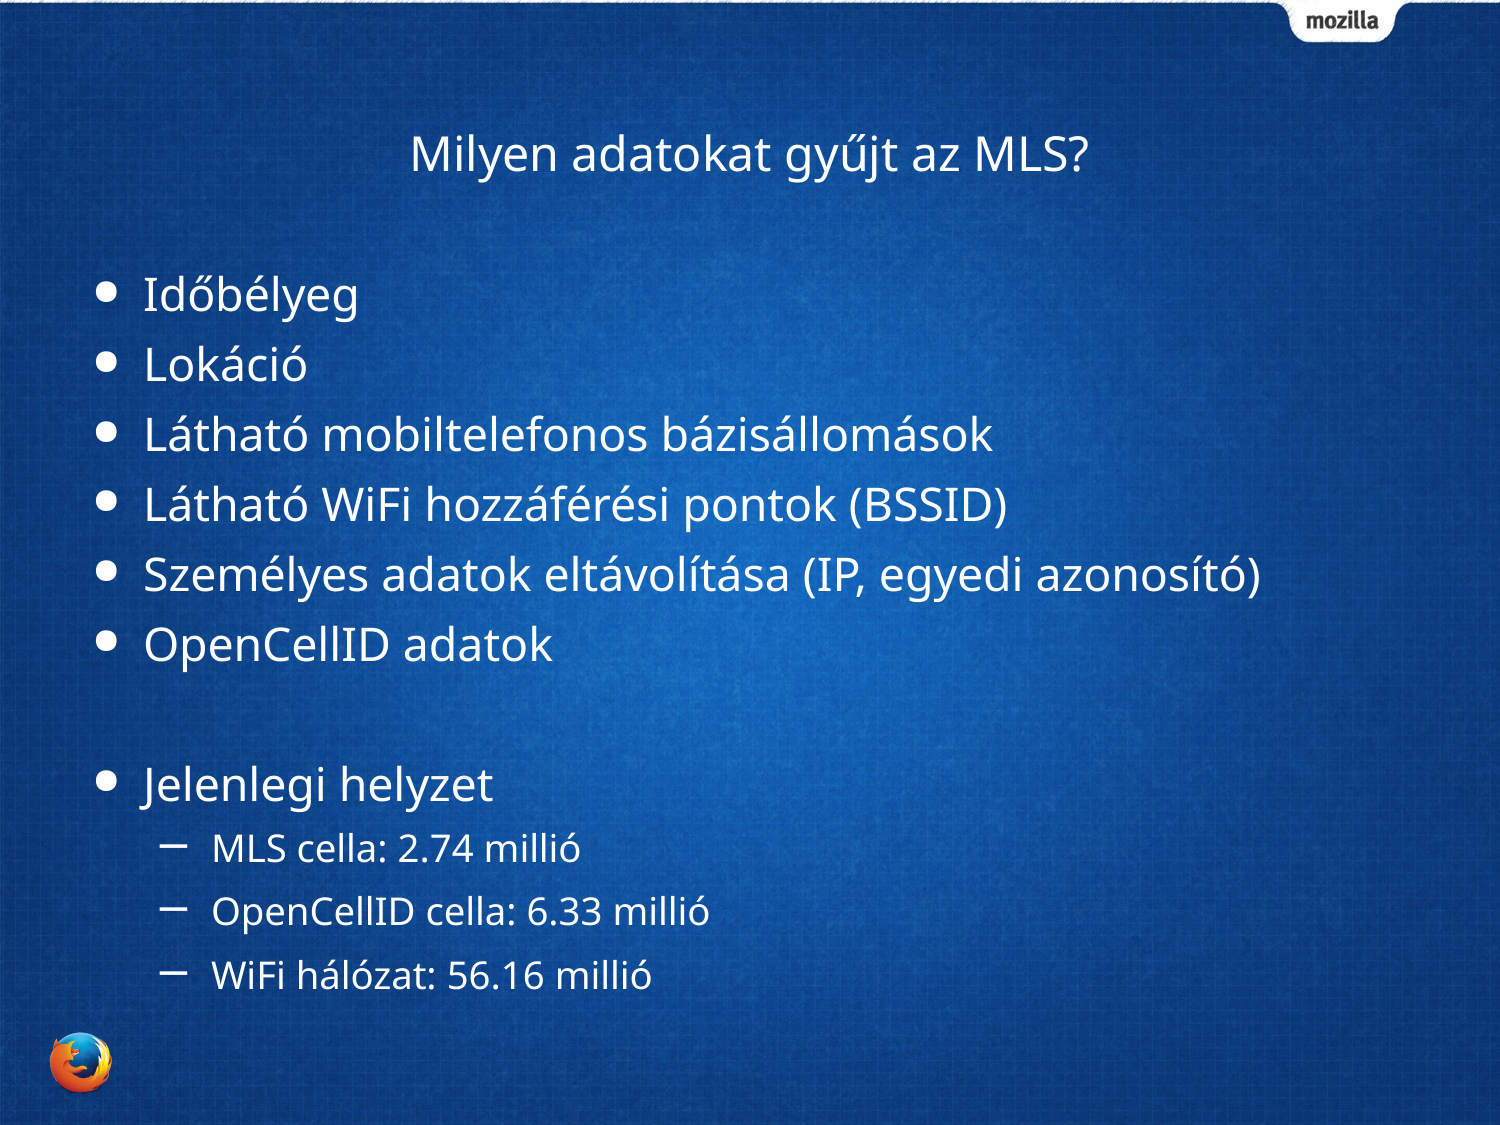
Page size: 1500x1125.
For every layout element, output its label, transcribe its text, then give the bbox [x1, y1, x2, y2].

title Milyen adatokat gyűjt az MLS? [75, 45, 1425, 233]
picture [0, 0, 1500, 1125]
list Időbélyeg Lokáció Látható mobiltelefonos bázisállomások Látható WiFi hozzáférési pontok (BSSID) Személyes adatok eltávolítása (IP, egyedi azonosító) OpenCellID adatok Jelenlegi helyzet MLS cella: 2.74 millió OpenCellID cella: 6.33 millió WiFi hálózat: 56.16 millió [75, 262, 1425, 1005]
